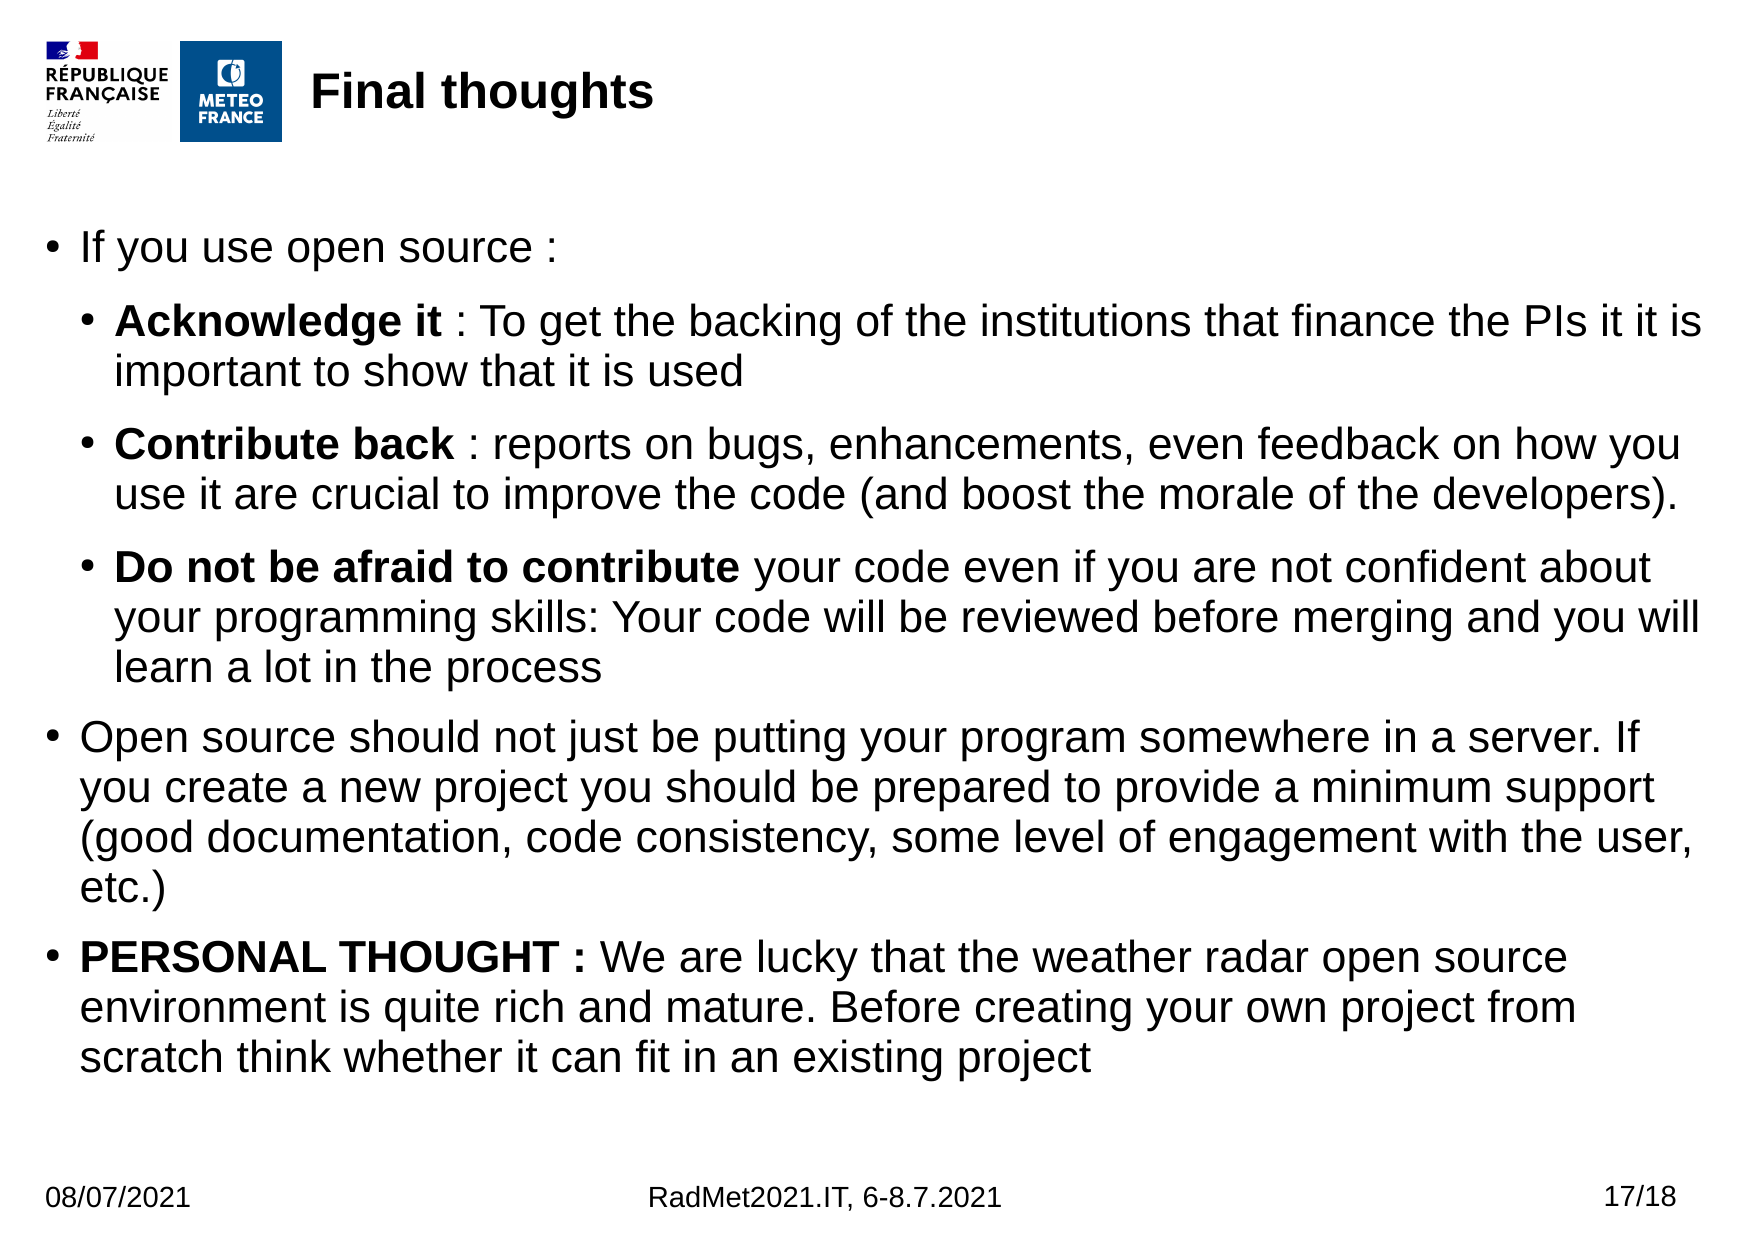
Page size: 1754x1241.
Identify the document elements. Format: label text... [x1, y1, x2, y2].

picture [180, 41, 282, 142]
picture [46, 41, 172, 142]
list If you use open source : Acknowledge it : To get the backing of the institutions that finance the PIs it it is important to show that it is used Contribute back : reports on bugs, enhancements, even feedback on how you use it are crucial to improve the code (and boost the morale of the developers). Do not be afraid to contribute your code even if you are not confident about your programming skills: Your code will be reviewed before merging and you will learn a lot in the process Open source should not just be putting your program somewhere in a server. If you create a new project you should be prepared to provide a minimum support (good documentation, code consistency, some level of engagement with the user, etc.) PERSONAL THOUGHT : We are lucky that the weather radar open source environment is quite rich and mature. Before creating your own project from scratch think whether it can fit in an existing project [44, 222, 1712, 1118]
title Final thoughts [310, 40, 1697, 142]
